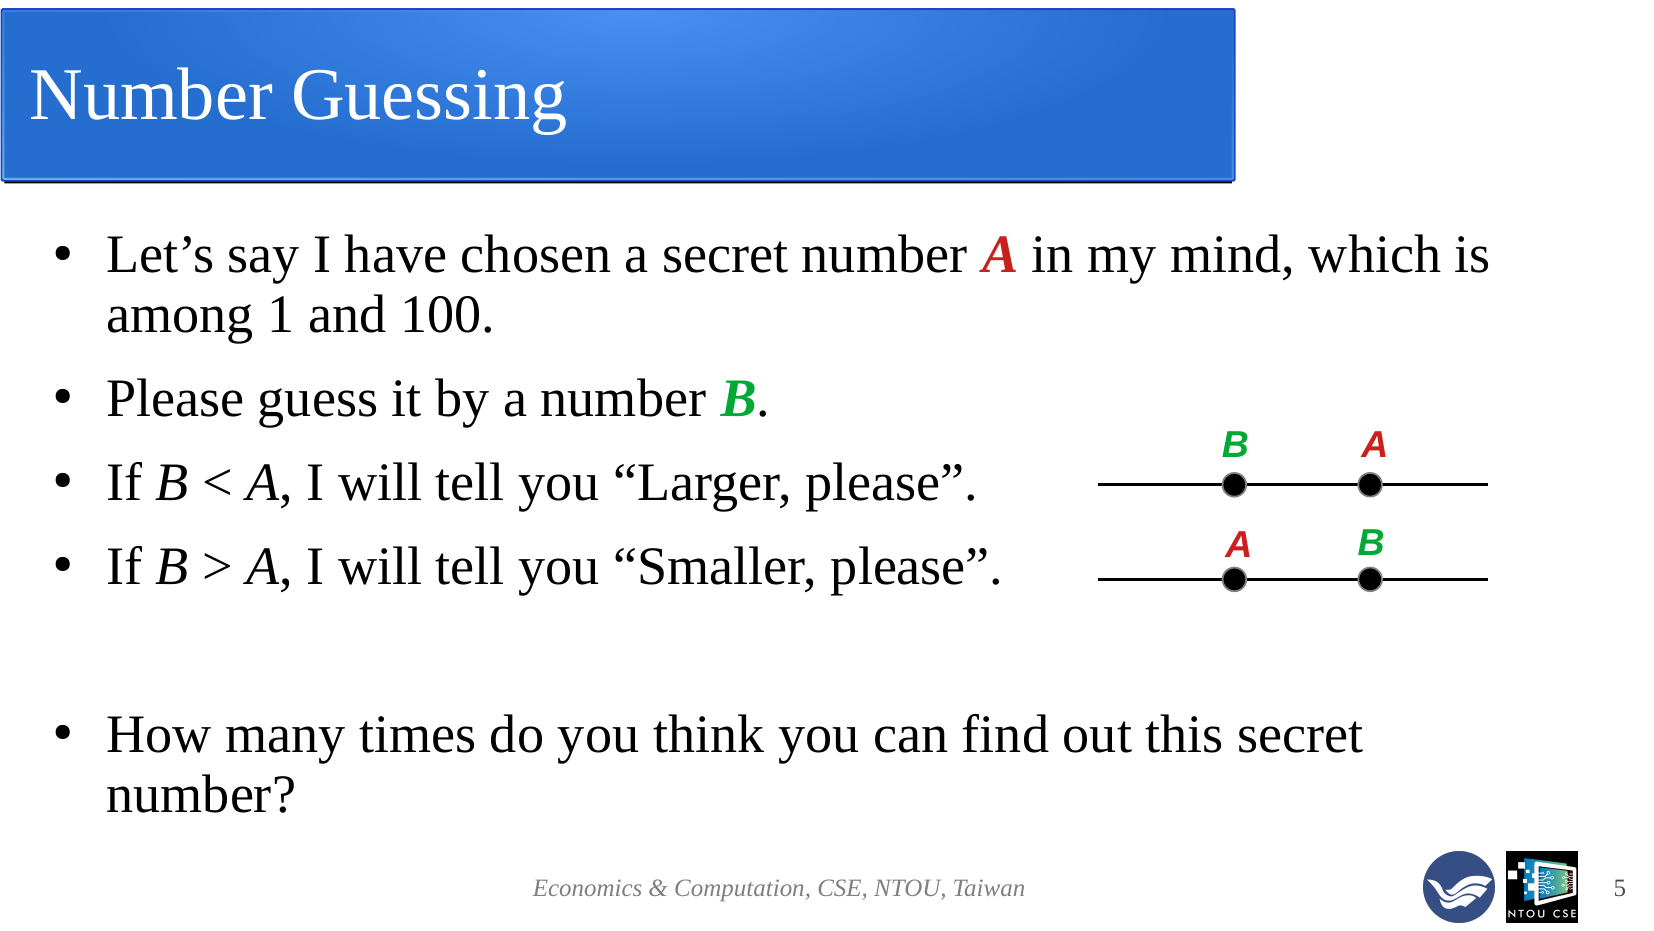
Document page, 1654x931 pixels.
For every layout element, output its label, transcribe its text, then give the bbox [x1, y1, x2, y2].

picture [1506, 851, 1578, 923]
text_box [1222, 567, 1247, 592]
list Let’s say I have chosen a secret number A in my mind, which is among 1 and 100. Please guess it by a number B. If B < A, I will tell you “Larger, please”. If B > A, I will tell you “Smaller, please”. How many times do you think you can find out this secret number? [35, 224, 1524, 837]
text_box B [1207, 416, 1264, 473]
text_box A [1346, 416, 1404, 473]
text_box [1358, 472, 1382, 497]
picture [1423, 851, 1495, 923]
text_box A [1210, 516, 1268, 574]
text_box [1222, 473, 1247, 497]
text_box B [1342, 514, 1400, 572]
text_box [1358, 567, 1383, 592]
title Number Guessing [29, 17, 1138, 172]
